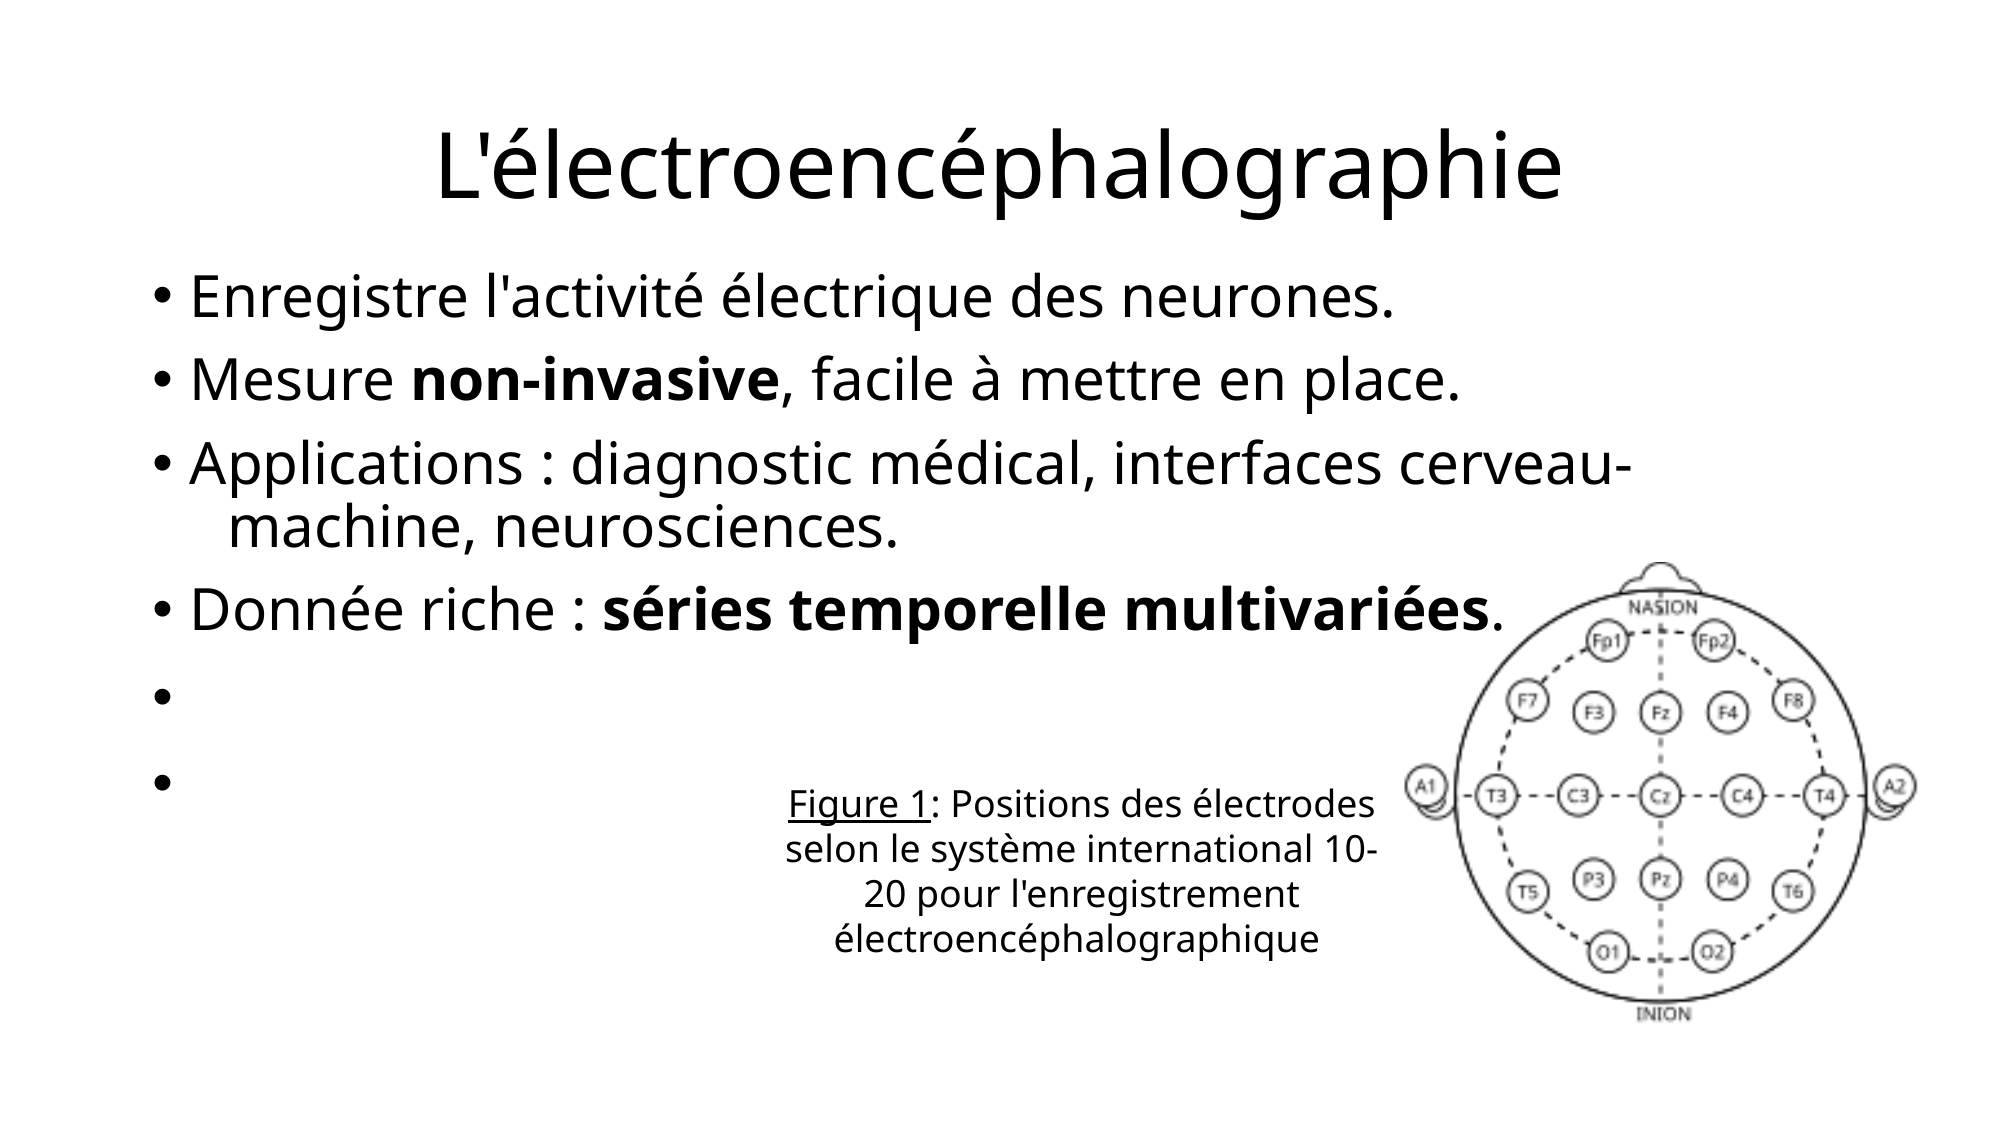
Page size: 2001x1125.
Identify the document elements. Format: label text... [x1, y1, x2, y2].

title L'électroencéphalographie [137, 59, 1863, 168]
text_box Figure 1: Positions des électrodes selon le système international 10-20 pour l'enregistrement électroencéphalographique [760, 772, 1404, 969]
list Enregistre l'activité électrique des neurones. Mesure non-invasive, facile à mettre en place. Applications : diagnostic médical, interfaces cerveau-machine, neurosciences. Donnée riche : séries temporelle multivariées. [137, 168, 1863, 883]
picture [1403, 562, 1920, 1026]
